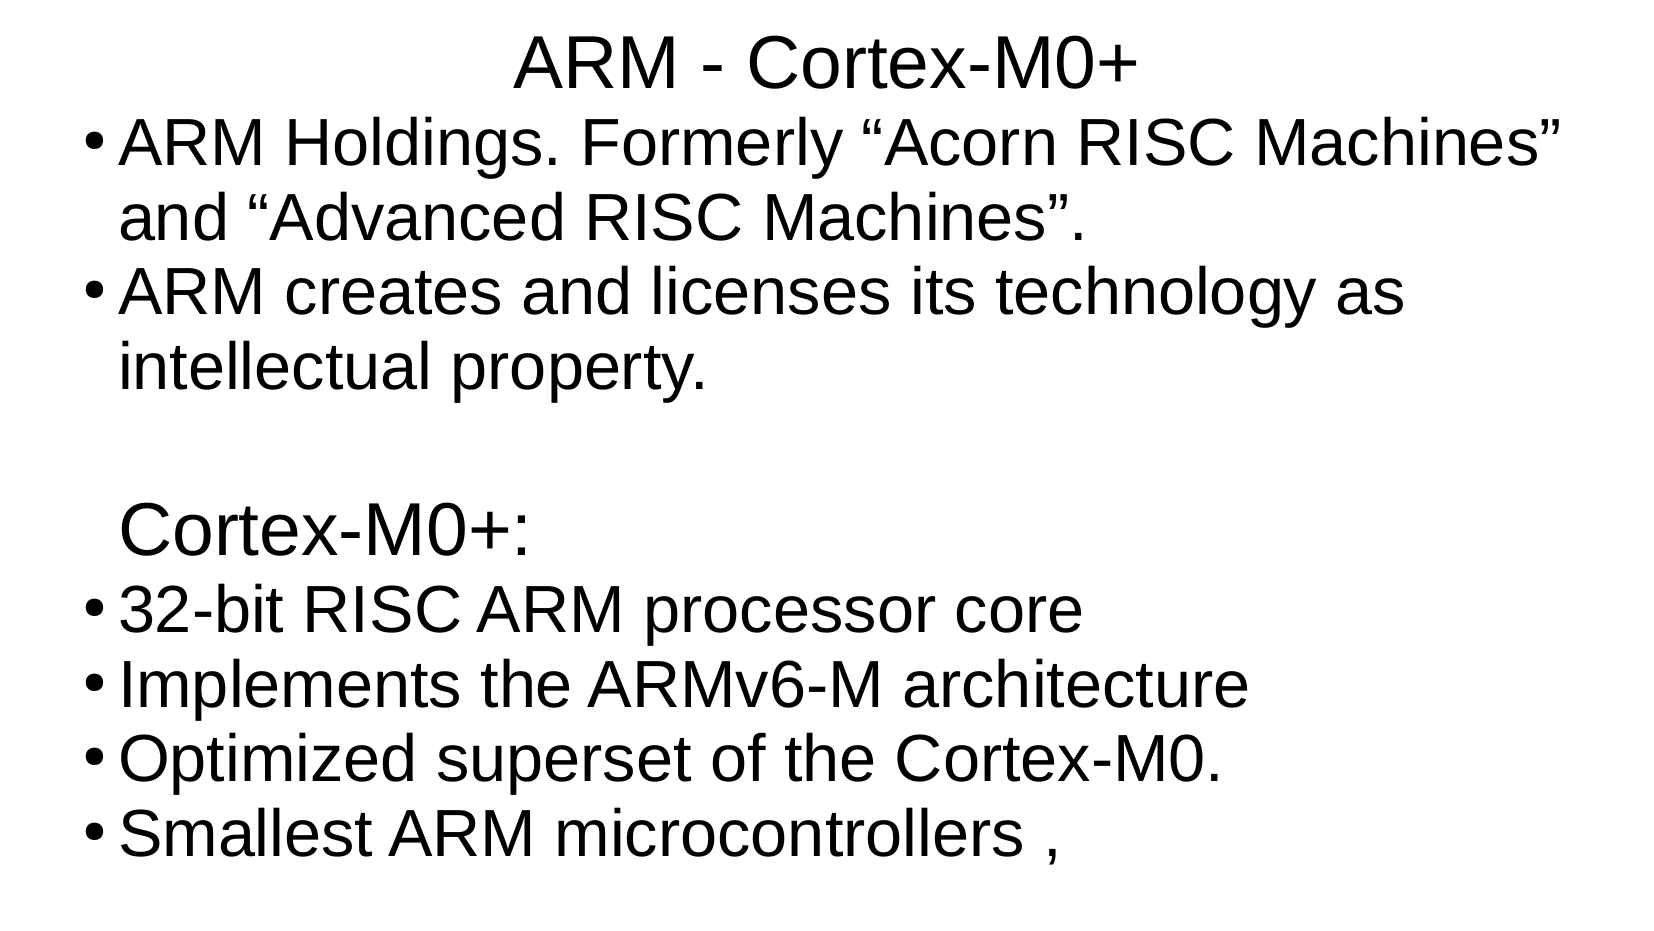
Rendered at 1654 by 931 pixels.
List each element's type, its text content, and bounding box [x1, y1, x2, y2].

subtitle ARM Holdings. Formerly “Acorn RISC Machines” and “Advanced RISC Machines”. ARM creates and licenses its technology as intellectual property. Cortex-M0+: 32-bit RISC ARM processor core Implements the ARMv6-M architecture Optimized superset of the Cortex-M0. Smallest ARM microcontrollers , [82, 104, 1571, 872]
title ARM - Cortex-M0+ [82, 20, 1571, 104]
